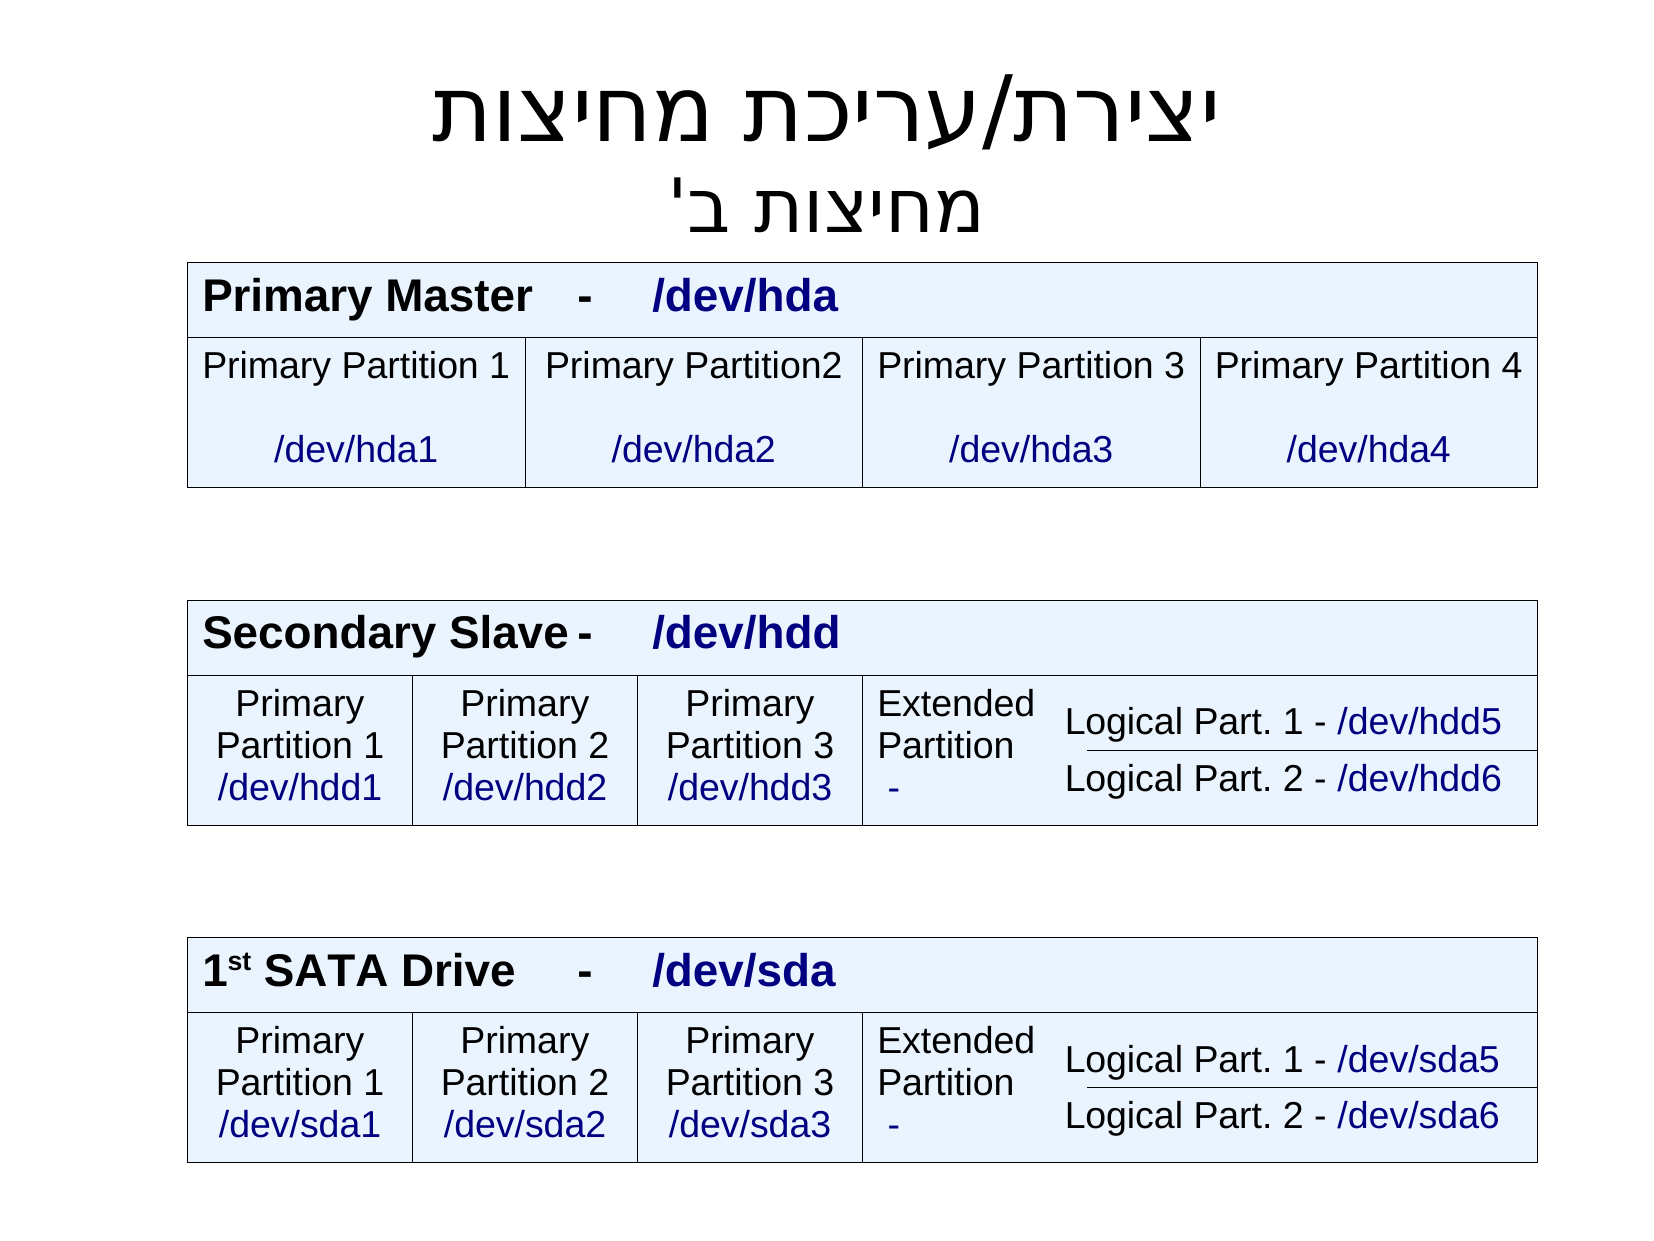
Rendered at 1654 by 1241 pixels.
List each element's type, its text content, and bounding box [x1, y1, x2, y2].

text_box Primary Partition 3 /dev/hdd3 [637, 675, 863, 816]
text_box Primary Partition 1 /dev/hdd1 [187, 675, 412, 816]
text_box Primary Partition 1 /dev/sda1 [187, 1012, 412, 1154]
text_box Logical Part. 2 - /dev/hdd6 [1050, 750, 1538, 807]
text_box [863, 807, 1538, 826]
text_box Primary Partition2 /dev/hda2 [525, 337, 862, 479]
text_box Primary Partition 3 /dev/sda3 [637, 1012, 862, 1154]
text_box [638, 816, 862, 826]
text_box Logical Part. 1 - /dev/sda5 [1050, 1030, 1538, 1087]
text_box [187, 1006, 1538, 1030]
text_box Extended Partition - [862, 1012, 1088, 1154]
text_box [863, 262, 1538, 337]
text_box [413, 816, 637, 826]
text_box Primary Partition 1 /dev/hda1 [187, 337, 526, 521]
text_box [863, 1145, 1538, 1163]
text_box [187, 1154, 412, 1163]
text_box Primary Partition 3 /dev/hda3 [862, 337, 1200, 521]
text_box [187, 667, 1538, 693]
text_box 1st SATA Drive - /dev/sda [187, 937, 1538, 1006]
text_box Logical Part. 2 - /dev/sda6 [1050, 1087, 1538, 1145]
text_box Logical Part. 1 - /dev/hdd5 [1050, 693, 1538, 750]
text_box Primary Partition 2 /dev/sda2 [412, 1012, 637, 1154]
text_box Primary Partition 4 /dev/hda4 [1200, 337, 1538, 521]
text_box Primary Partition 2 /dev/hdd2 [412, 675, 637, 816]
text_box [413, 1154, 637, 1163]
text_box [638, 1154, 862, 1163]
text_box Extended Partition - [863, 675, 1088, 816]
text_box [187, 816, 412, 826]
title יצירת/עריכת מחיצות מחיצות ב' [82, 51, 1571, 255]
text_box Secondary Slave - /dev/hdd [187, 600, 1538, 667]
text_box [526, 479, 862, 488]
text_box Primary Master - /dev/hda [187, 262, 863, 337]
